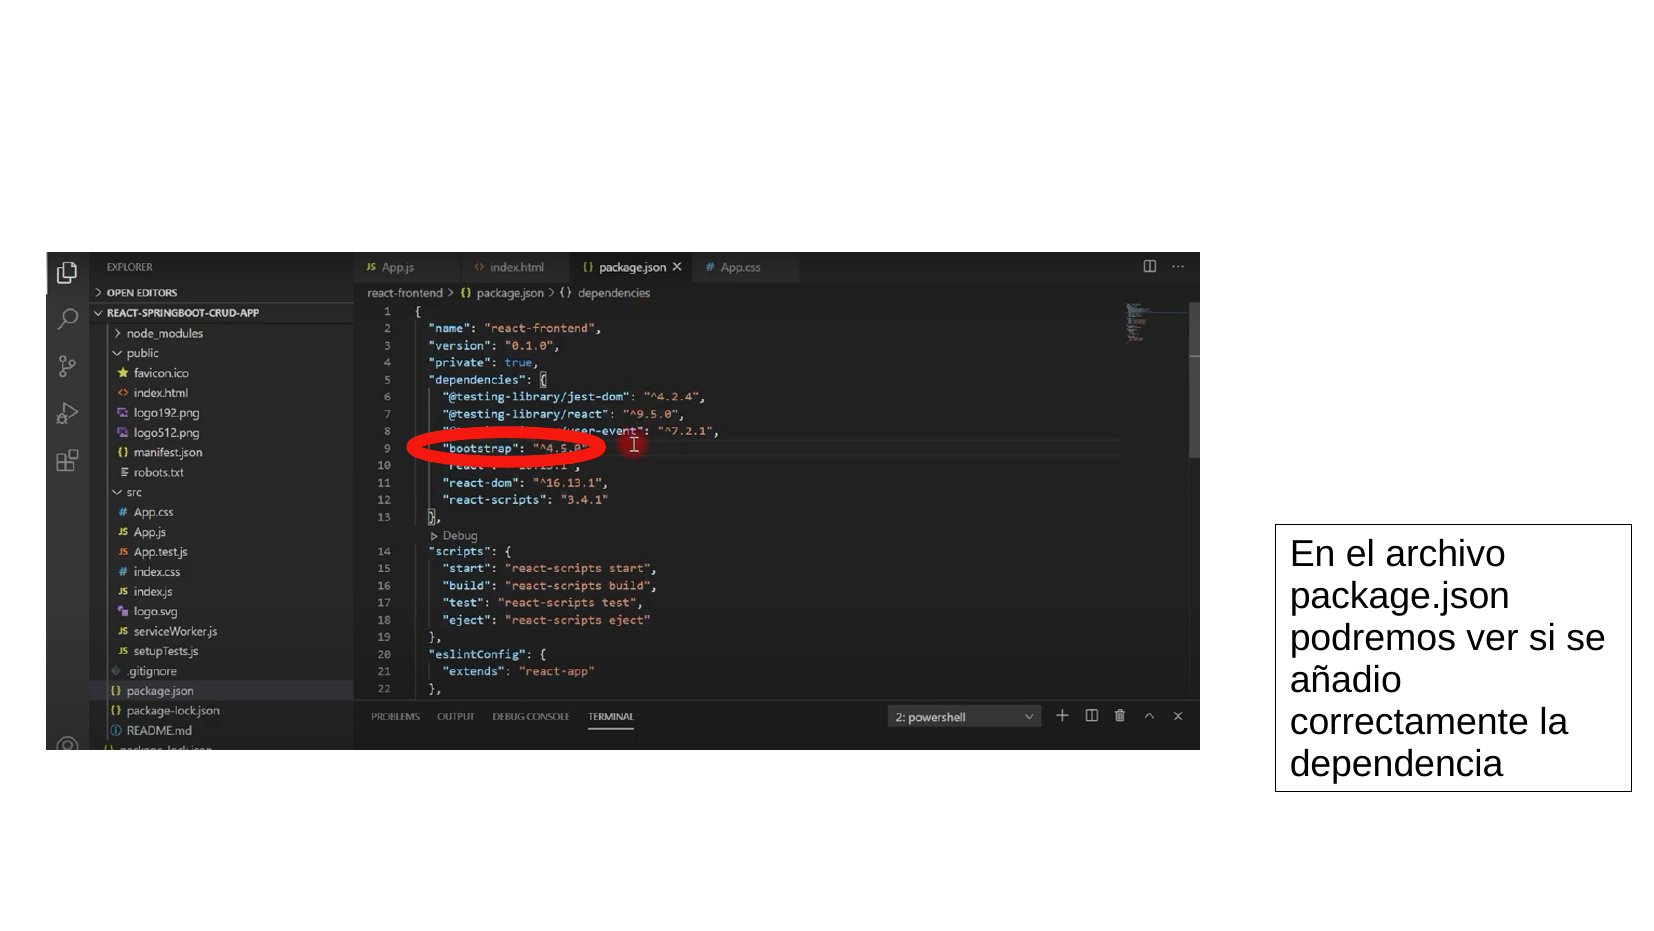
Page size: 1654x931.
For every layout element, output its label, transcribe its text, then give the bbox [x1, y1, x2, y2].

picture [46, 252, 1200, 750]
text_box En el archivo package.json podremos ver si se añadio correctamente la dependencia [1275, 524, 1632, 792]
